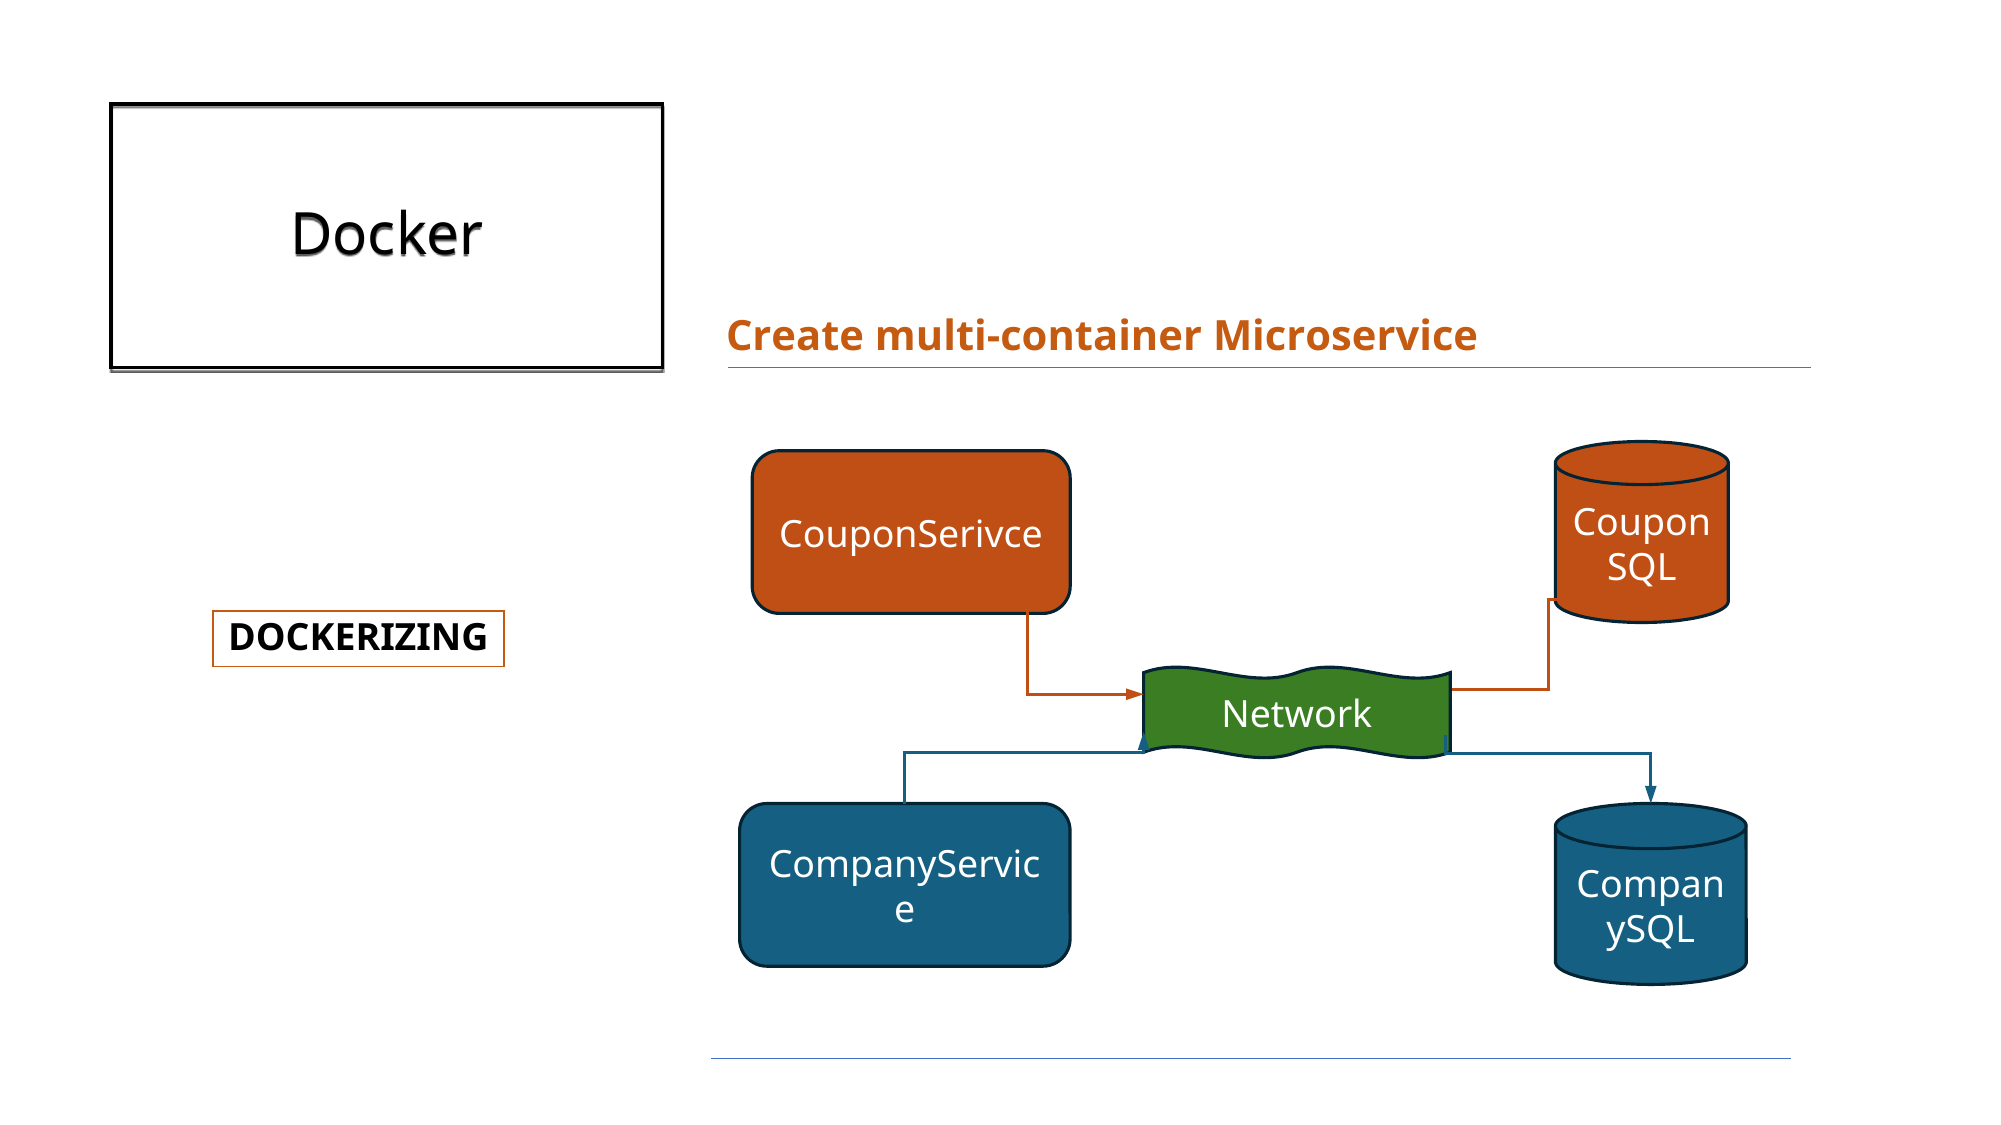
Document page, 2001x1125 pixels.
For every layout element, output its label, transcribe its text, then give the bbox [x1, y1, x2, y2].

text_box Docker [111, 104, 663, 368]
text_box Network [1143, 667, 1451, 758]
text_box DOCKERIZING [213, 611, 504, 667]
text_box CouponSerivce [752, 450, 1071, 614]
text_box CompanyService [739, 803, 1071, 967]
text_box CompanySQL [1555, 803, 1747, 985]
text_box Create multi-container Microservice [711, 301, 1539, 368]
text_box CouponSQL [1555, 441, 1729, 623]
